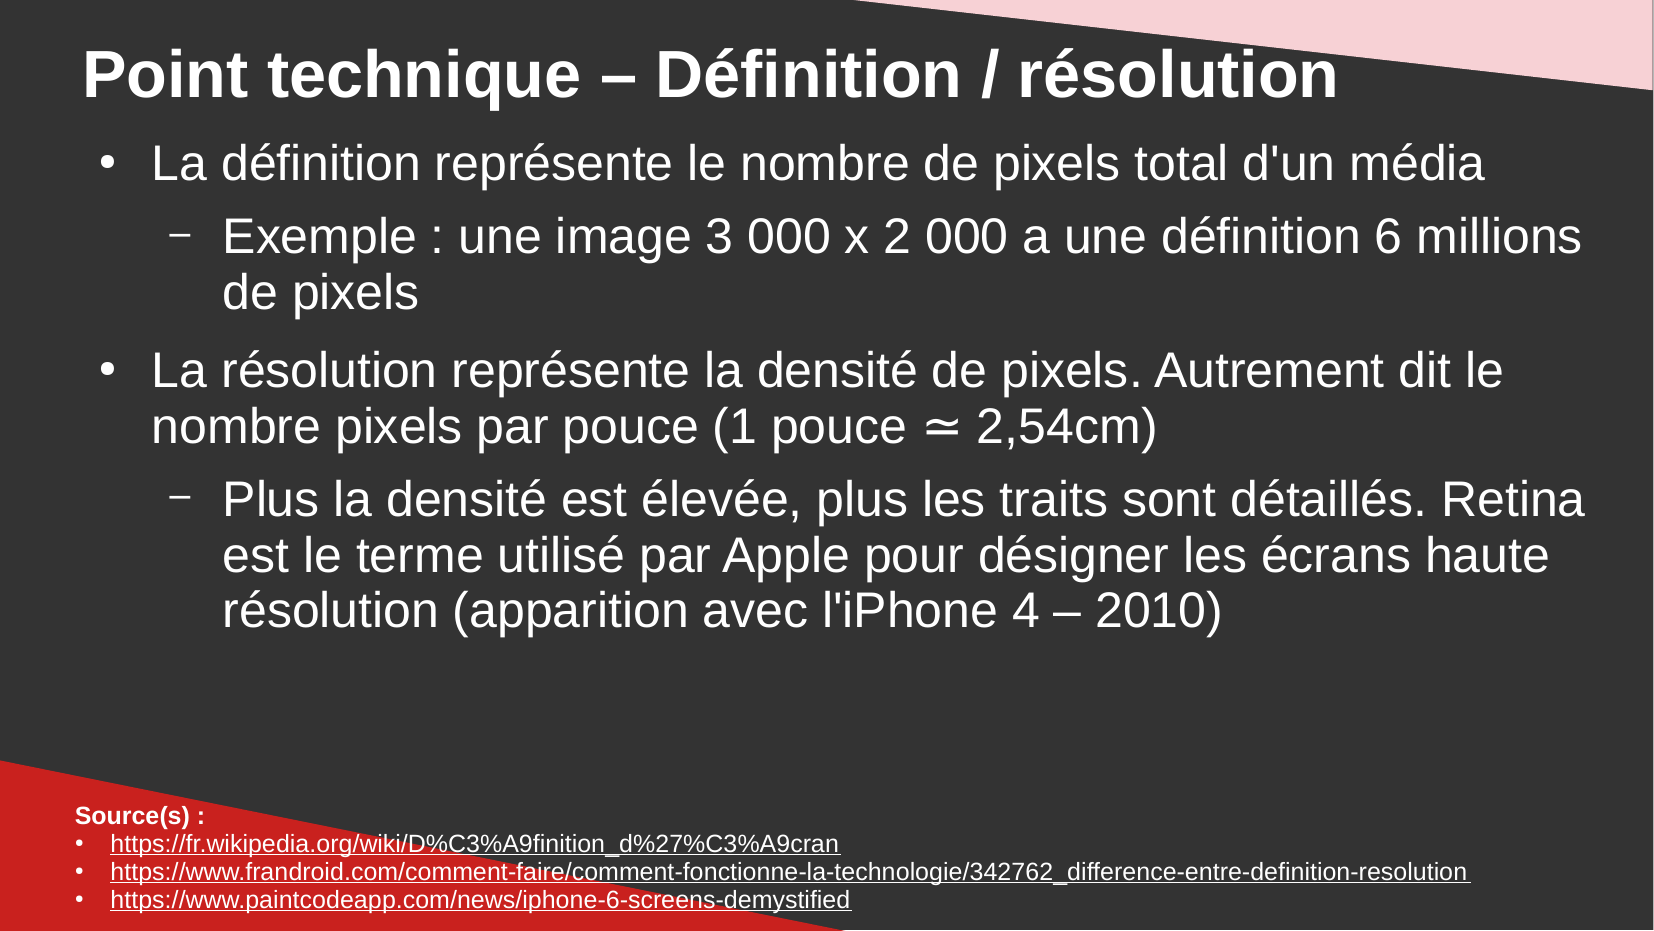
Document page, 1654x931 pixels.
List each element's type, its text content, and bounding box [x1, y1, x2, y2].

text_box [0, 760, 167, 931]
text_box Source(s) : https://fr.wikipedia.org/wiki/D%C3%A9finition_d%27%C3%A9cran https://www.frandroid.com/comment-faire/comment-fonctionne-la-technologie/342762_difference-entre-definition-resolution https://www.paintcodeapp.com/news/iphone-6-screens-demystified [60, 794, 1546, 931]
text_box [853, 0, 1653, 91]
title Point technique – Définition / résolution [82, 37, 1406, 122]
list La définition représente le nombre de pixels total d'un média Exemple : une image 3 000 x 2 000 a une définition 6 millions de pixels La résolution représente la densité de pixels. Autrement dit le nombre pixels par pouce (1 pouce ≃ 2,54cm) Plus la densité est élevée, plus les traits sont détaillés. Retina est le terme utilisé par Apple pour désigner les écrans haute résolution (apparition avec l'iPhone 4 – 2010) [80, 135, 1605, 697]
